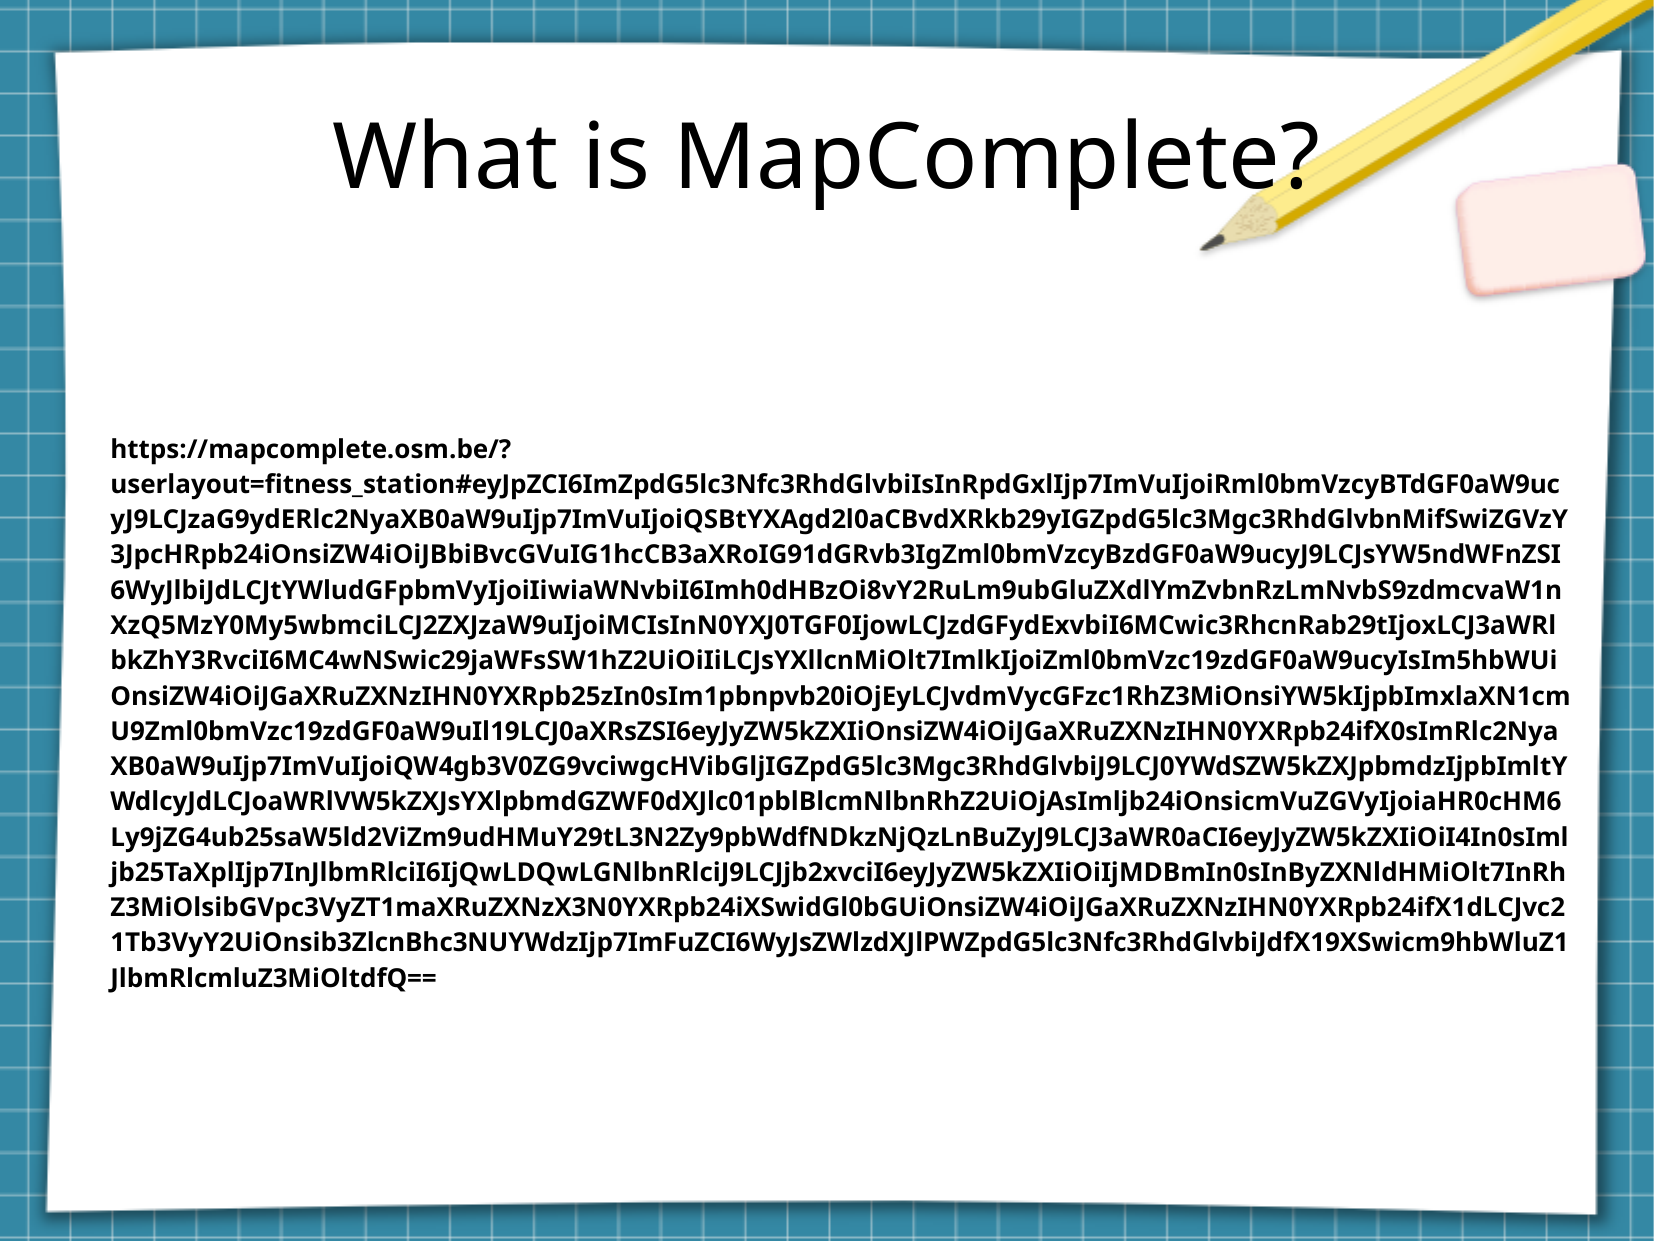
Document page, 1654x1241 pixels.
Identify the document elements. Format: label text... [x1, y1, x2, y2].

list https://mapcomplete.osm.be/?userlayout=fitness_station#eyJpZCI6ImZpdG5lc3Nfc3RhdGlvbiIsInRpdGxlIjp7ImVuIjoiRml0bmVzcyBTdGF0aW9ucyJ9LCJzaG9ydERlc2NyaXB0aW9uIjp7ImVuIjoiQSBtYXAgd2l0aCBvdXRkb29yIGZpdG5lc3Mgc3RhdGlvbnMifSwiZGVzY3JpcHRpb24iOnsiZW4iOiJBbiBvcGVuIG1hcCB3aXRoIG91dGRvb3IgZml0bmVzcyBzdGF0aW9ucyJ9LCJsYW5ndWFnZSI6WyJlbiJdLCJtYWludGFpbmVyIjoiIiwiaWNvbiI6Imh0dHBzOi8vY2RuLm9ubGluZXdlYmZvbnRzLmNvbS9zdmcvaW1nXzQ5MzY0My5wbmciLCJ2ZXJzaW9uIjoiMCIsInN0YXJ0TGF0IjowLCJzdGFydExvbiI6MCwic3RhcnRab29tIjoxLCJ3aWRlbkZhY3RvciI6MC4wNSwic29jaWFsSW1hZ2UiOiIiLCJsYXllcnMiOlt7ImlkIjoiZml0bmVzc19zdGF0aW9ucyIsIm5hbWUiOnsiZW4iOiJGaXRuZXNzIHN0YXRpb25zIn0sIm1pbnpvb20iOjEyLCJvdmVycGFzc1RhZ3MiOnsiYW5kIjpbImxlaXN1cmU9Zml0bmVzc19zdGF0aW9uIl19LCJ0aXRsZSI6eyJyZW5kZXIiOnsiZW4iOiJGaXRuZXNzIHN0YXRpb24ifX0sImRlc2NyaXB0aW9uIjp7ImVuIjoiQW4gb3V0ZG9vciwgcHVibGljIGZpdG5lc3Mgc3RhdGlvbiJ9LCJ0YWdSZW5kZXJpbmdzIjpbImltYWdlcyJdLCJoaWRlVW5kZXJsYXlpbmdGZWF0dXJlc01pblBlcmNlbnRhZ2UiOjAsImljb24iOnsicmVuZGVyIjoiaHR0cHM6Ly9jZG4ub25saW5ld2ViZm9udHMuY29tL3N2Zy9pbWdfNDkzNjQzLnBuZyJ9LCJ3aWR0aCI6eyJyZW5kZXIiOiI4In0sImljb25TaXplIjp7InJlbmRlciI6IjQwLDQwLGNlbnRlciJ9LCJjb2xvciI6eyJyZW5kZXIiOiIjMDBmIn0sInByZXNldHMiOlt7InRhZ3MiOlsibGVpc3VyZT1maXRuZXNzX3N0YXRpb24iXSwidGl0bGUiOnsiZW4iOiJGaXRuZXNzIHN0YXRpb24ifX1dLCJvc21Tb3VyY2UiOnsib3ZlcnBhc3NUYWdzIjp7ImFuZCI6WyJsZWlzdXJlPWZpdG5lc3Nfc3RhdGlvbiJdfX19XSwicm9hbWluZ1JlbmRlcmluZ3MiOltdfQ== [82, 290, 1571, 1010]
title What is MapComplete? [82, 49, 1571, 257]
picture [0, 0, 1654, 1241]
